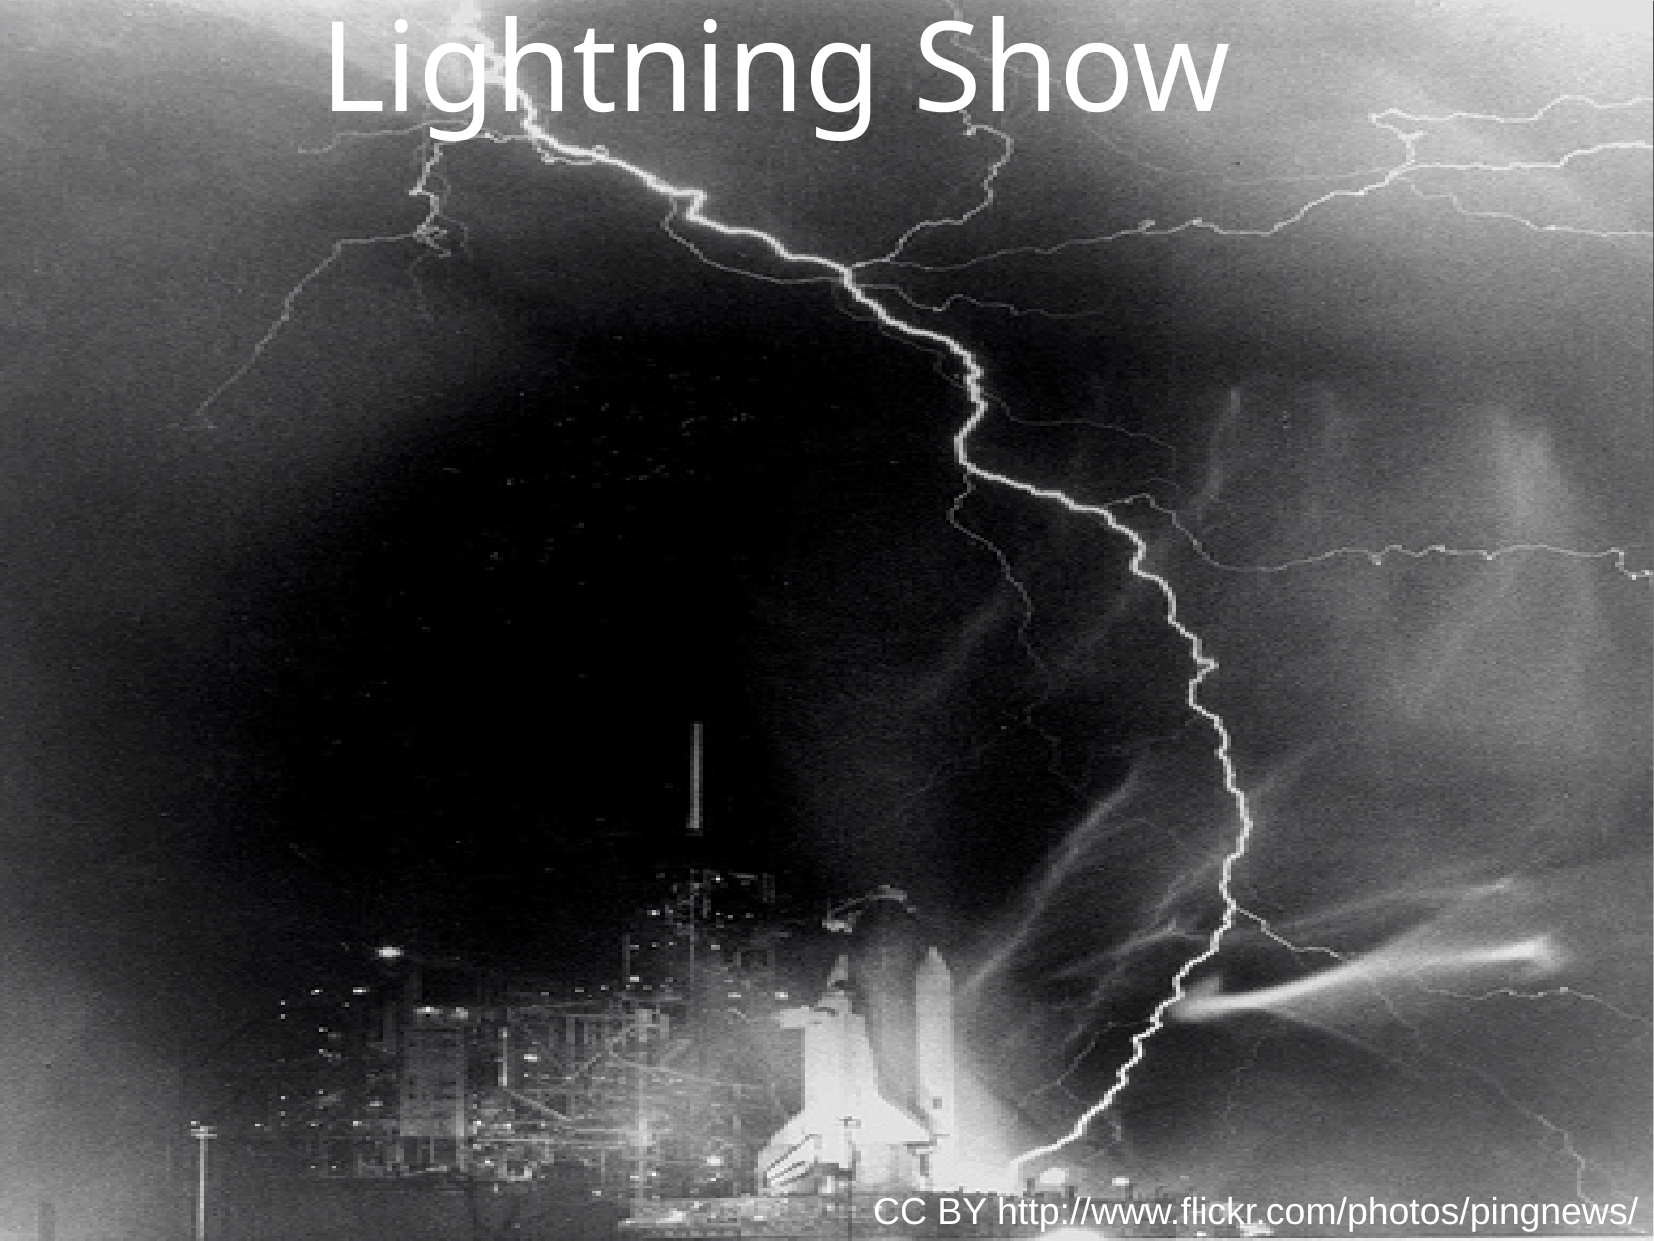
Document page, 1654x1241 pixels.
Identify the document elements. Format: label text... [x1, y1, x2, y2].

text_box CC BY http://www.flickr.com/photos/pingnews/ [858, 1183, 1654, 1241]
text_box Lightning Show [305, 0, 1211, 125]
picture [0, 0, 1654, 1241]
